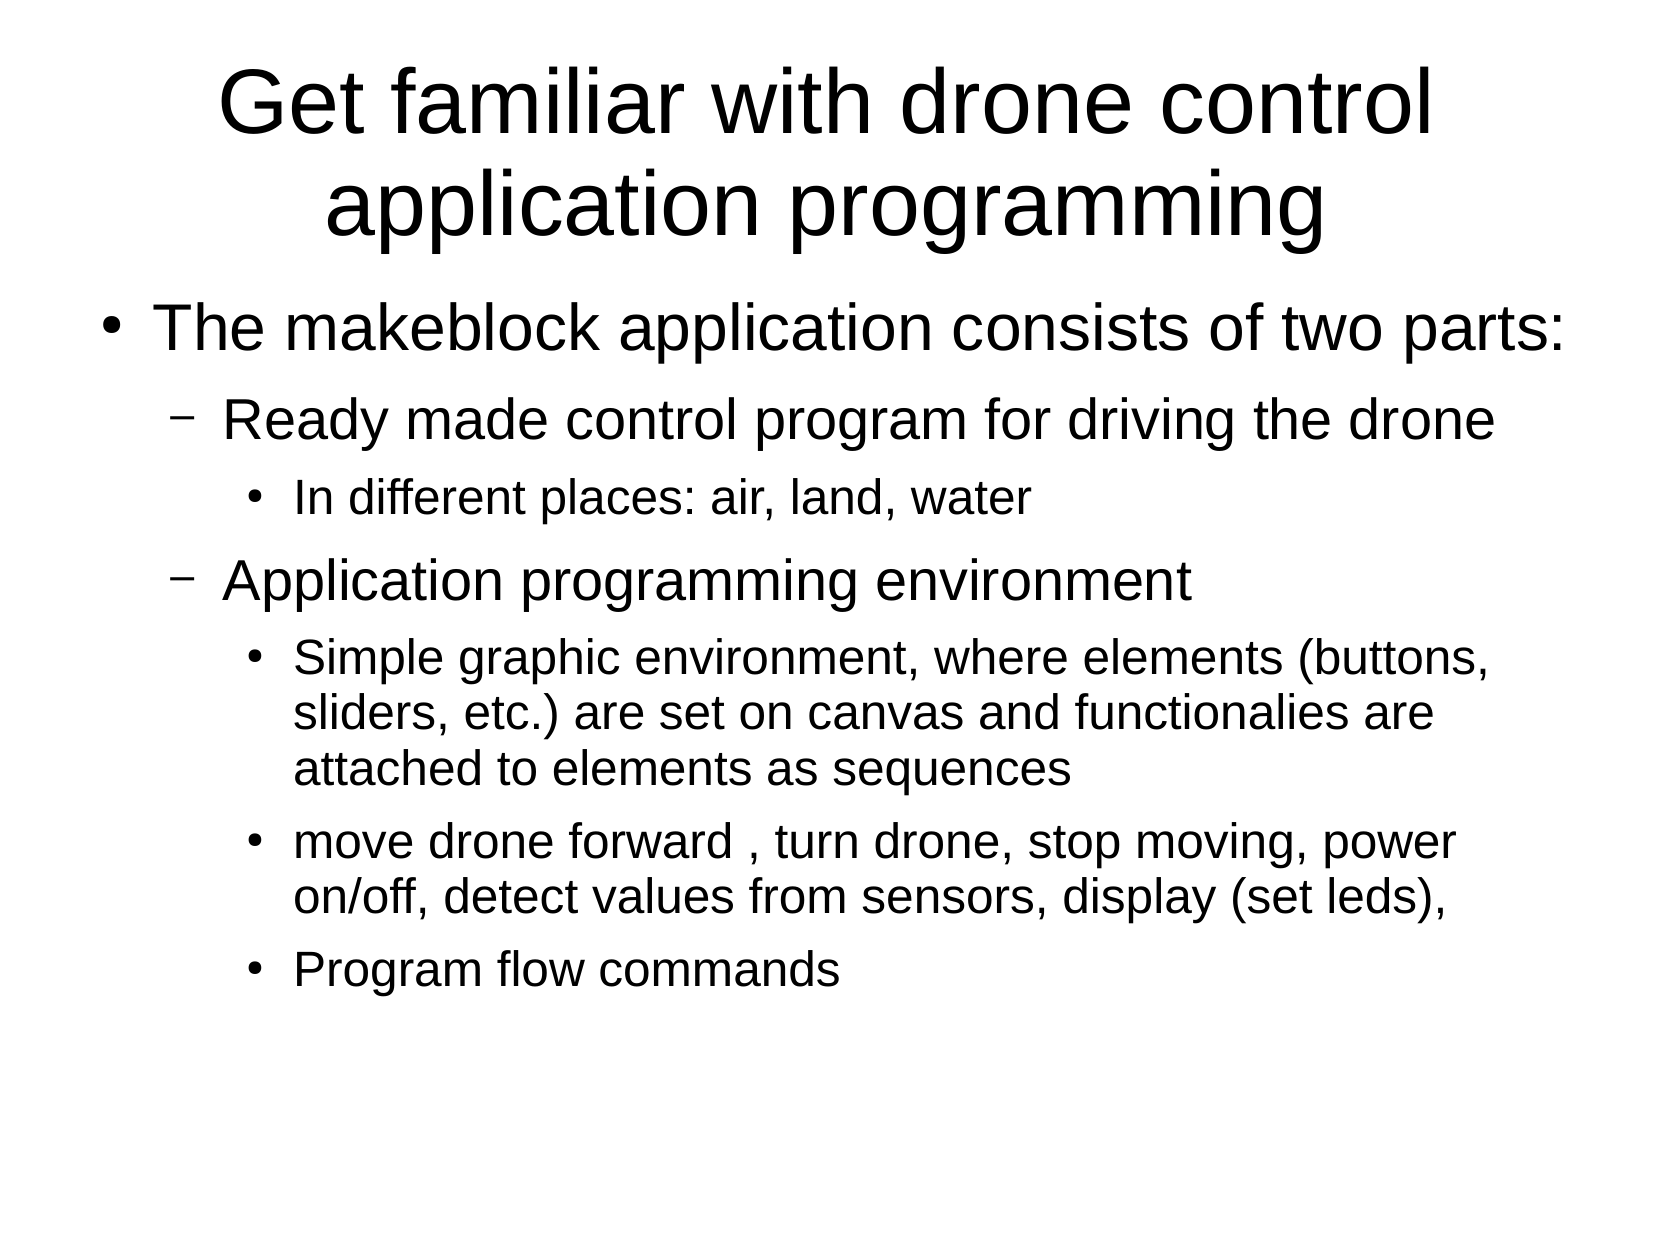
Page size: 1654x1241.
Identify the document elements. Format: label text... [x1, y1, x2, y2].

list The makeblock application consists of two parts: Ready made control program for driving the drone In different places: air, land, water Application programming environment Simple graphic environment, where elements (buttons, sliders, etc.) are set on canvas and functionalies are attached to elements as sequences move drone forward , turn drone, stop moving, power on/off, detect values from sensors, display (set leds), Program flow commands [82, 290, 1571, 1010]
title Get familiar with drone control application programming [82, 49, 1571, 257]
